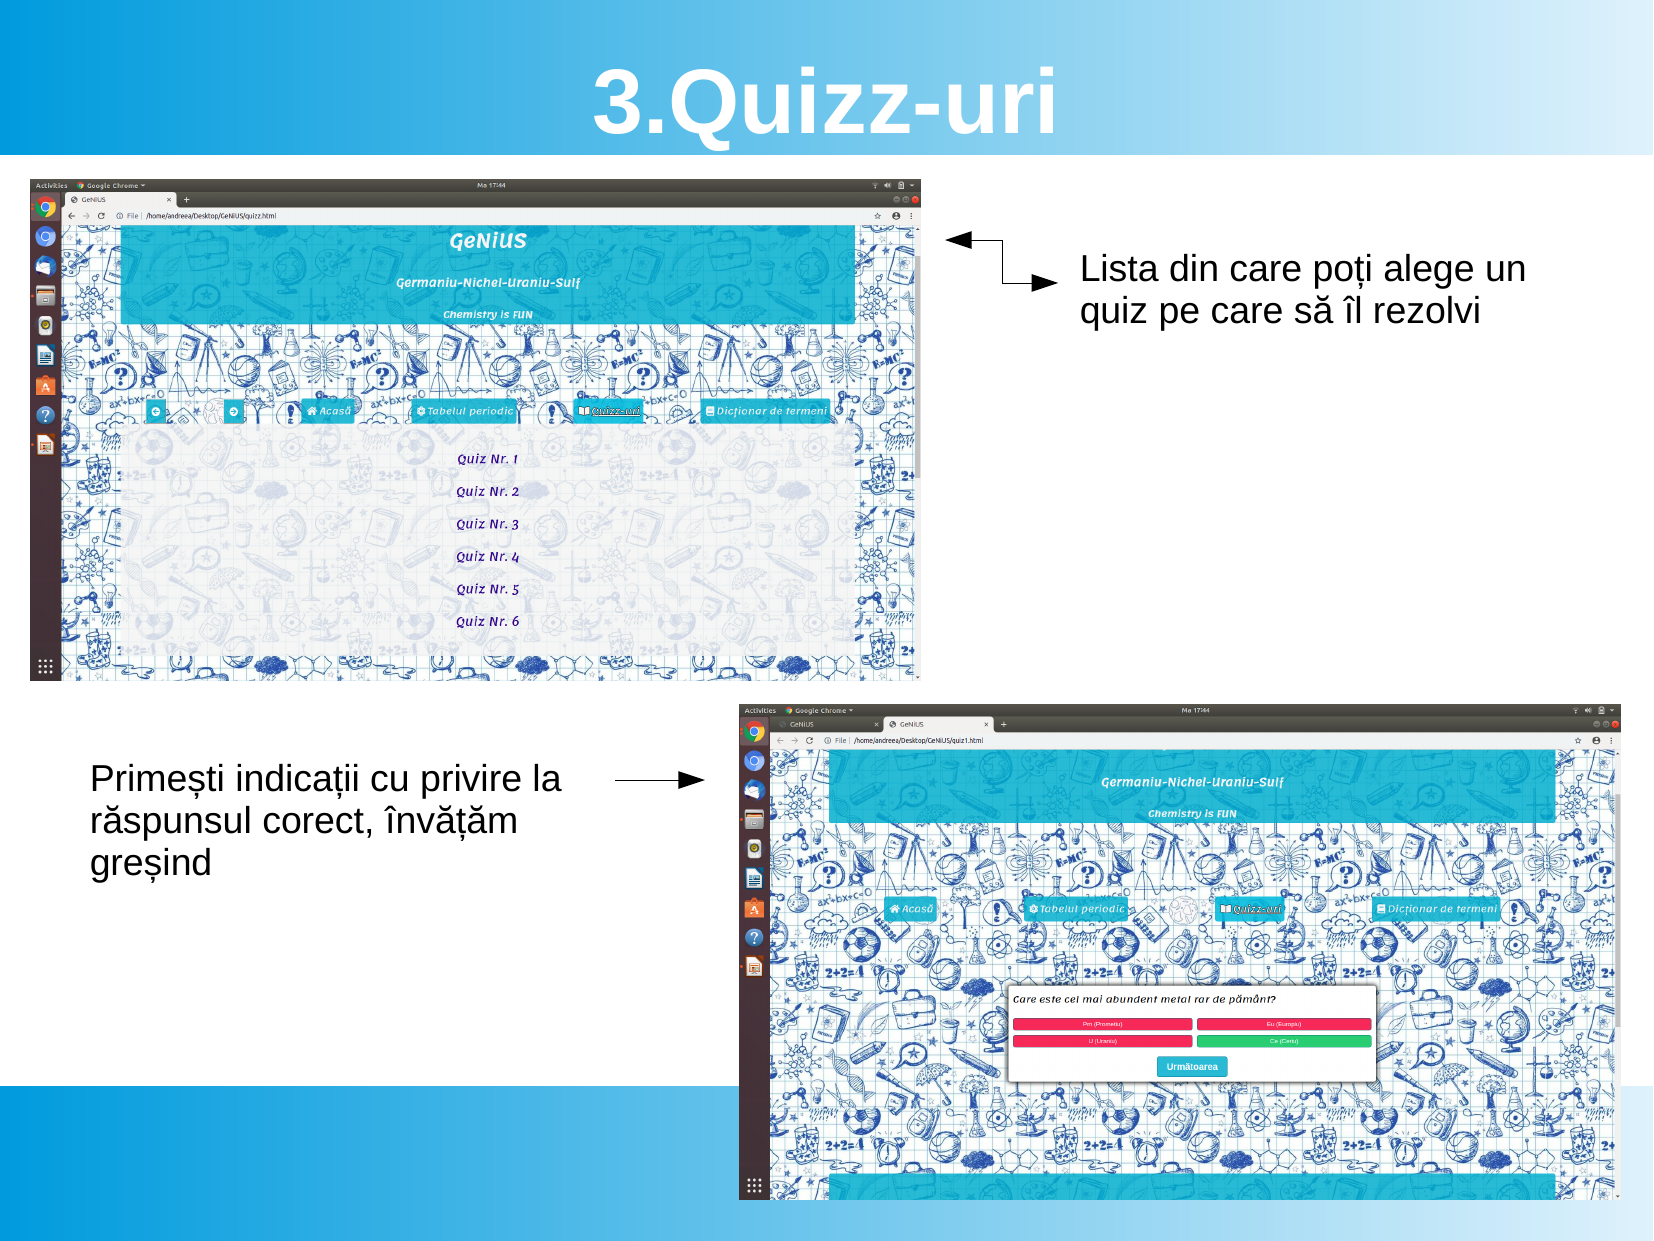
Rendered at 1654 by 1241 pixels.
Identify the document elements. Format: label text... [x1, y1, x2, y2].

title 3.Quizz-uri [82, 49, 1571, 155]
picture [739, 704, 1621, 1201]
text_box Lista din care poți alege un quiz pe care să îl rezolvi [1065, 240, 1606, 339]
picture [30, 179, 921, 681]
text_box Primești indicații cu privire la răspunsul corect, învățăm greșind [75, 750, 586, 891]
